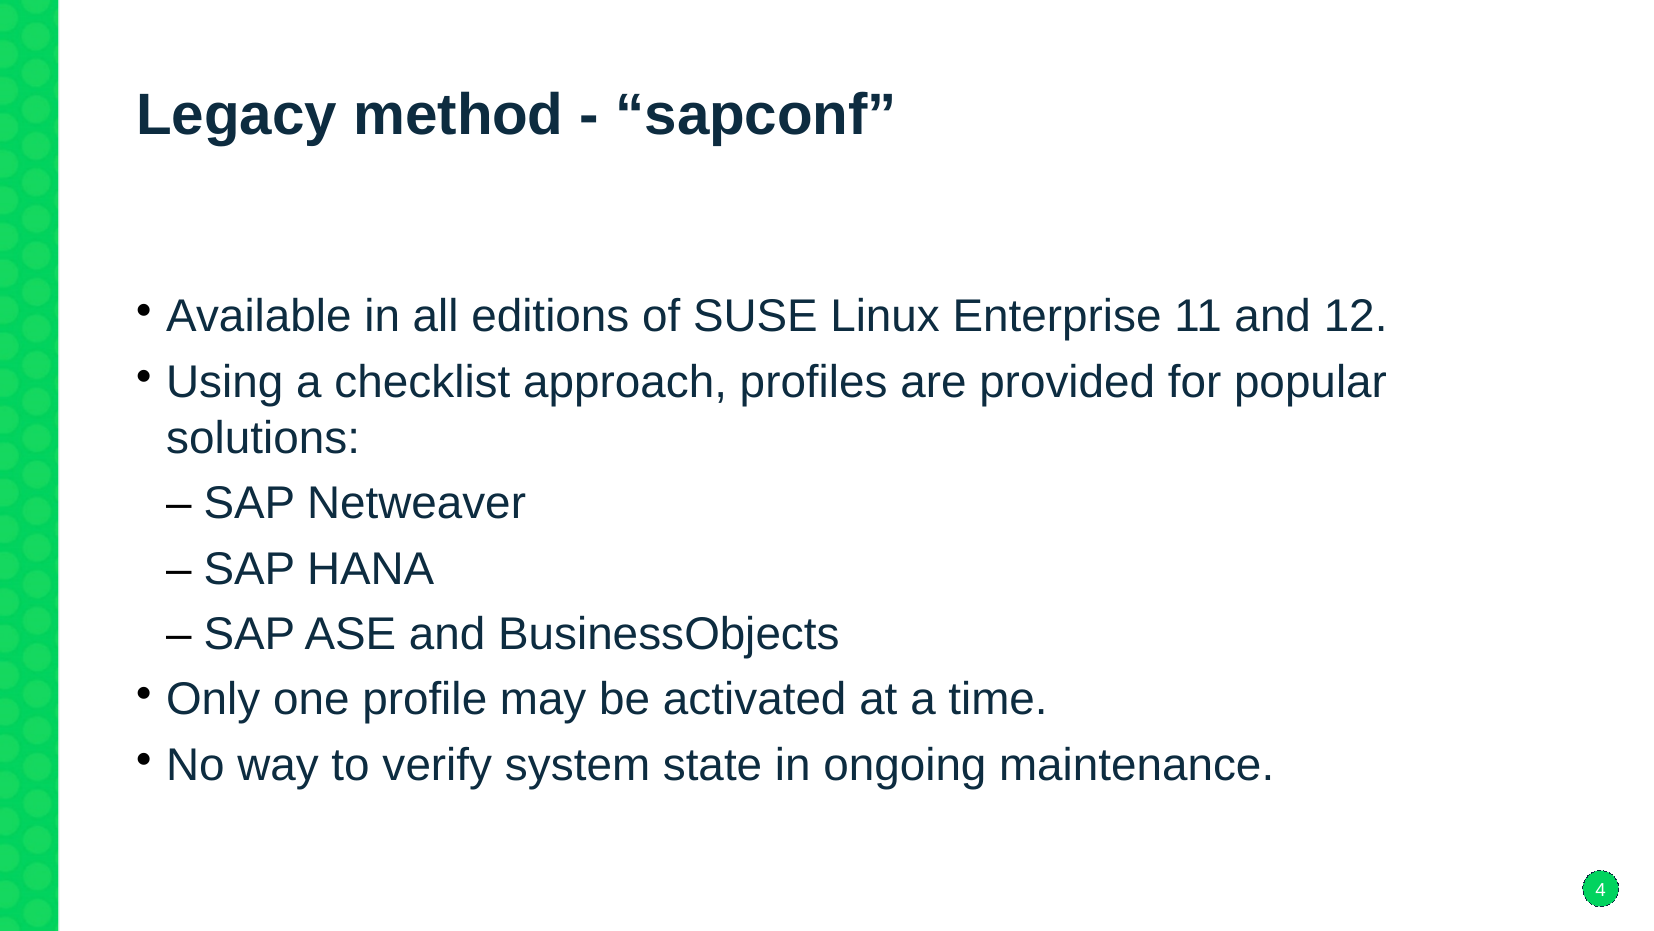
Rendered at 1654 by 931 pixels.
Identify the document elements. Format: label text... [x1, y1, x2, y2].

title Legacy method - “sapconf” [121, 37, 1531, 193]
list Available in all editions of SUSE Linux Enterprise 11 and 12. Using a checklist approach, profiles are provided for popular solutions: SAP Netweaver SAP HANA SAP ASE and BusinessObjects Only one profile may be activated at a time. No way to verify system state in ongoing maintenance. [121, 217, 1531, 826]
picture [0, 0, 76, 931]
